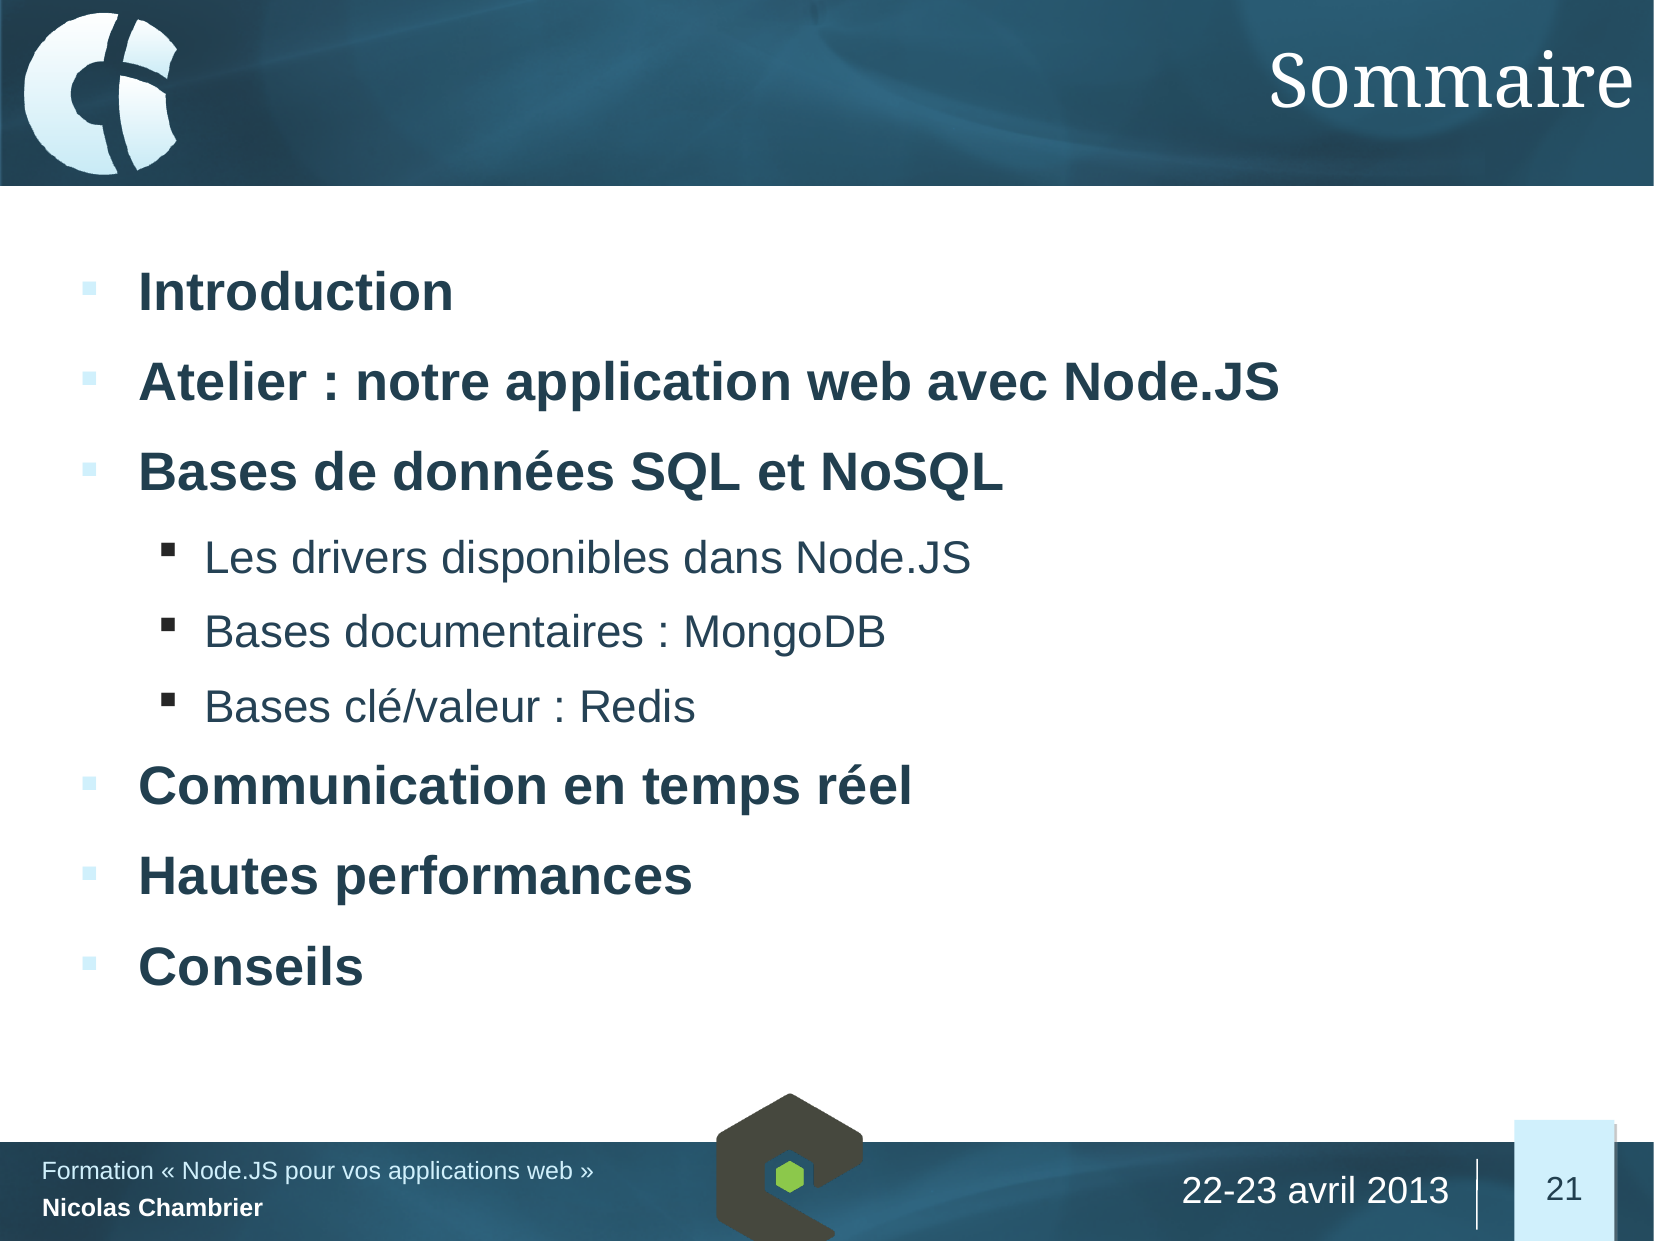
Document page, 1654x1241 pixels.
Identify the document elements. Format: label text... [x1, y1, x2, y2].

list Introduction Atelier : notre application web avec Node.JS Bases de données SQL et NoSQL Les drivers disponibles dans Node.JS Bases documentaires : MongoDB Bases clé/valeur : Redis Communication en temps réel Hautes performances Conseils [82, 257, 1570, 1108]
title Sommaire [226, 32, 1654, 133]
picture [0, 0, 221, 187]
picture [716, 1108, 863, 1241]
